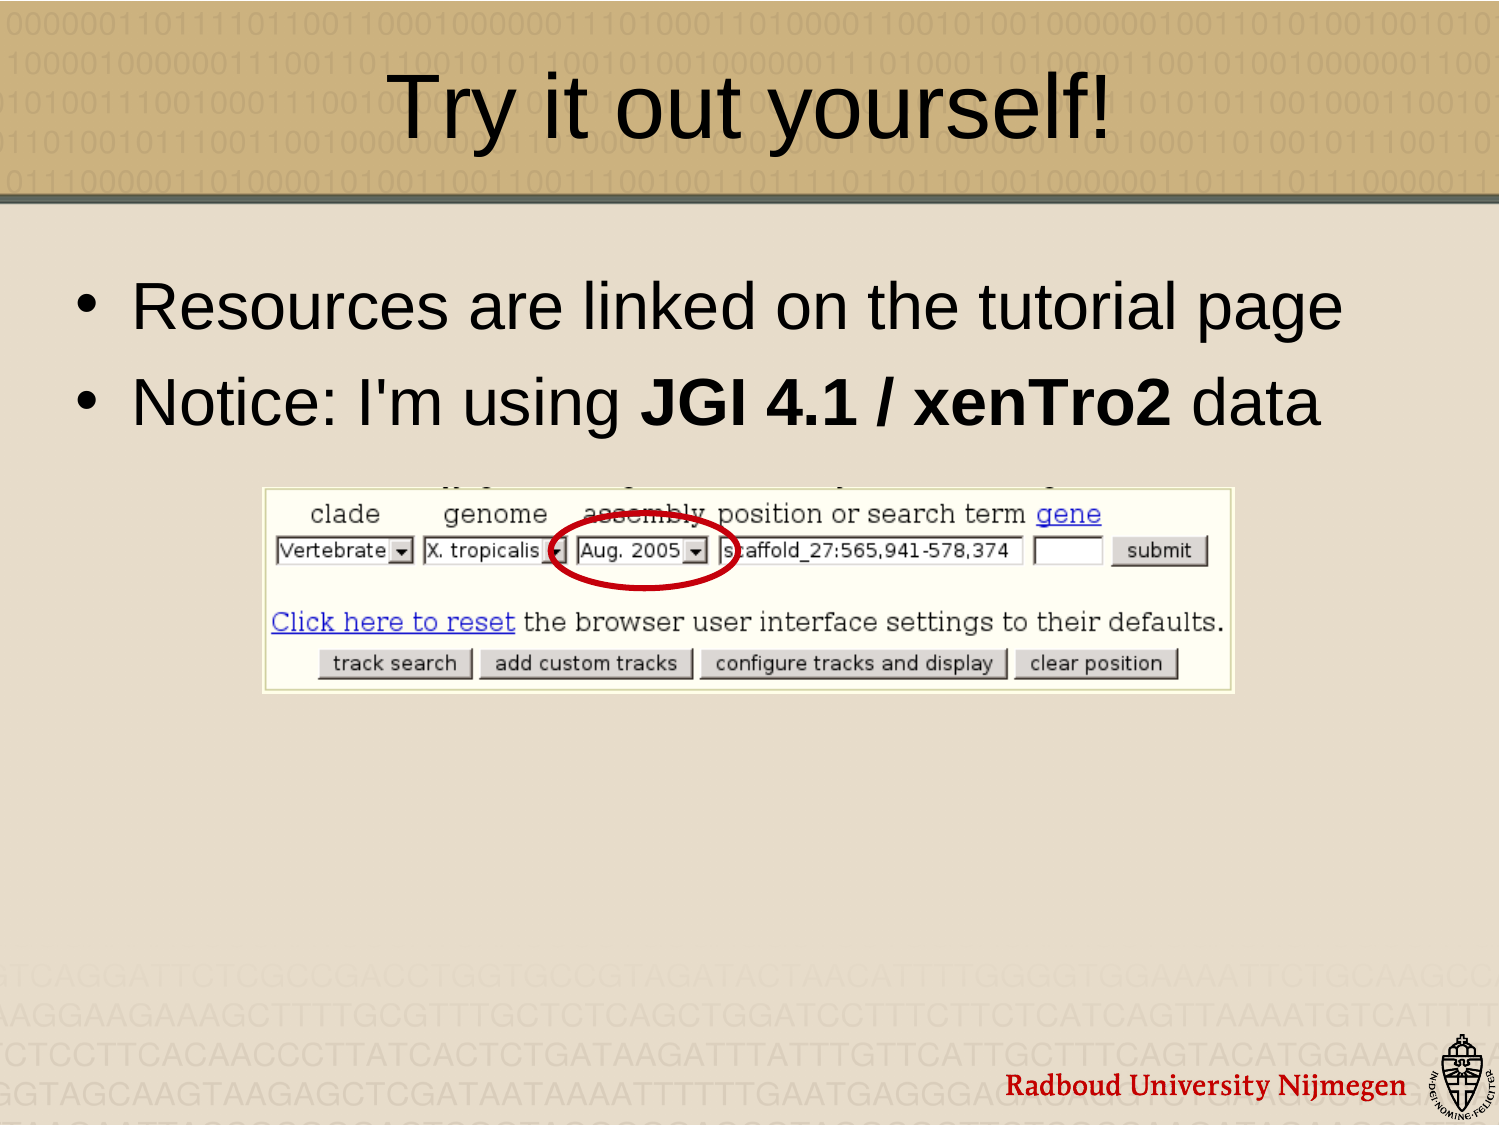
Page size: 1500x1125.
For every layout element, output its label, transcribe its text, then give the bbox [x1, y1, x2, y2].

picture [0, 1, 1500, 1125]
title Try it out yourself! [75, 7, 1425, 196]
list Resources are linked on the tutorial page Notice: I'm using JGI 4.1 / xenTro2 data [75, 262, 1426, 1006]
